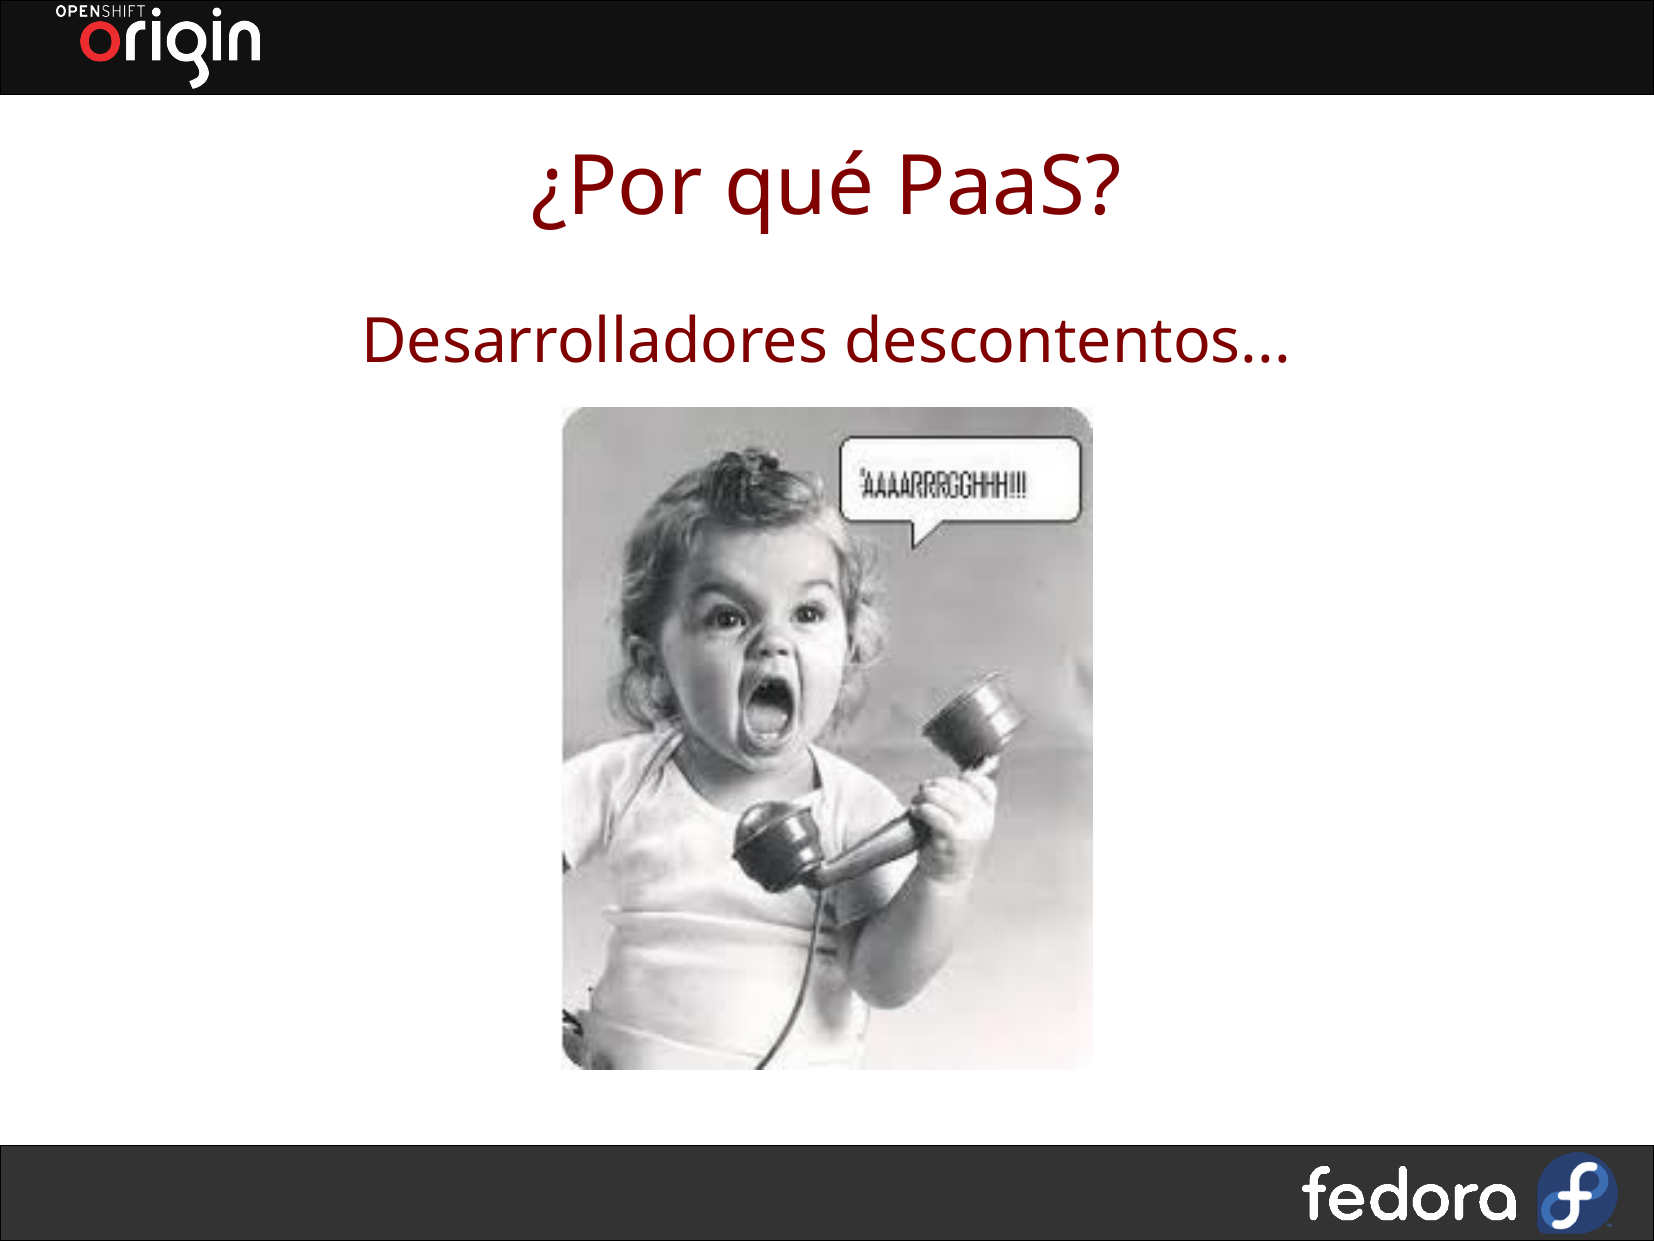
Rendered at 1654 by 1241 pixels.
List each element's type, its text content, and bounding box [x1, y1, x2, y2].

subtitle Desarrolladores descontentos... [82, 296, 1571, 1099]
picture [56, 5, 260, 89]
title ¿Por qué PaaS? [82, 78, 1571, 287]
picture [561, 407, 1093, 1070]
picture [1299, 1151, 1619, 1235]
